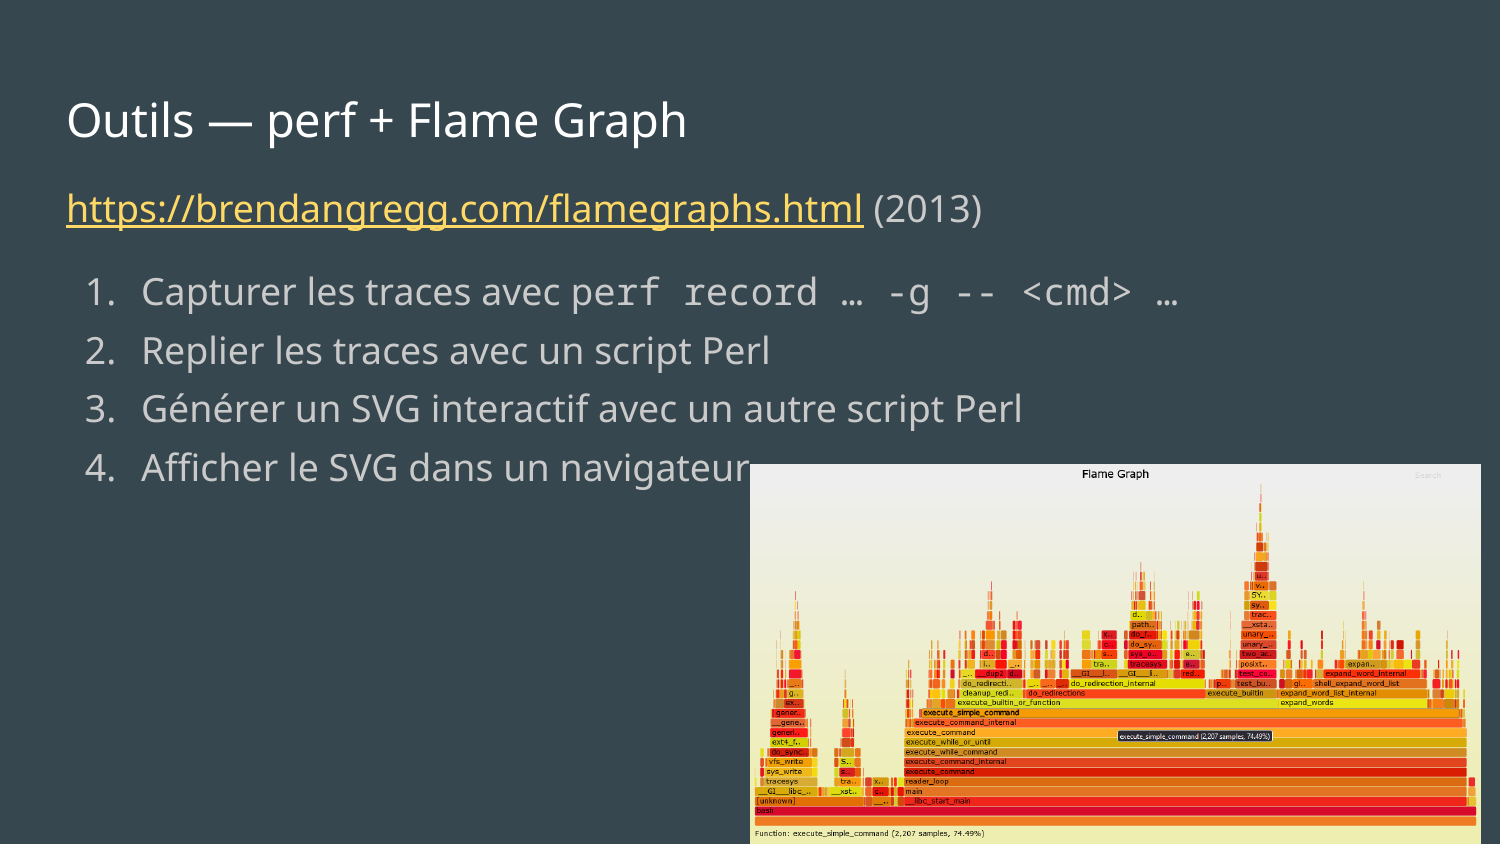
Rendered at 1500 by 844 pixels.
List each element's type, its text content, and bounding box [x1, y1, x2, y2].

list https://brendangregg.com/flamegraphs.html (2013) Capturer les traces avec perf record … -g -- <cmd> … Replier les traces avec un script Perl Générer un SVG interactif avec un autre script Perl Afficher le SVG dans un navigateur [51, 159, 1449, 527]
title Outils — perf + Flame Graph [51, 72, 1449, 159]
picture [750, 464, 1481, 844]
